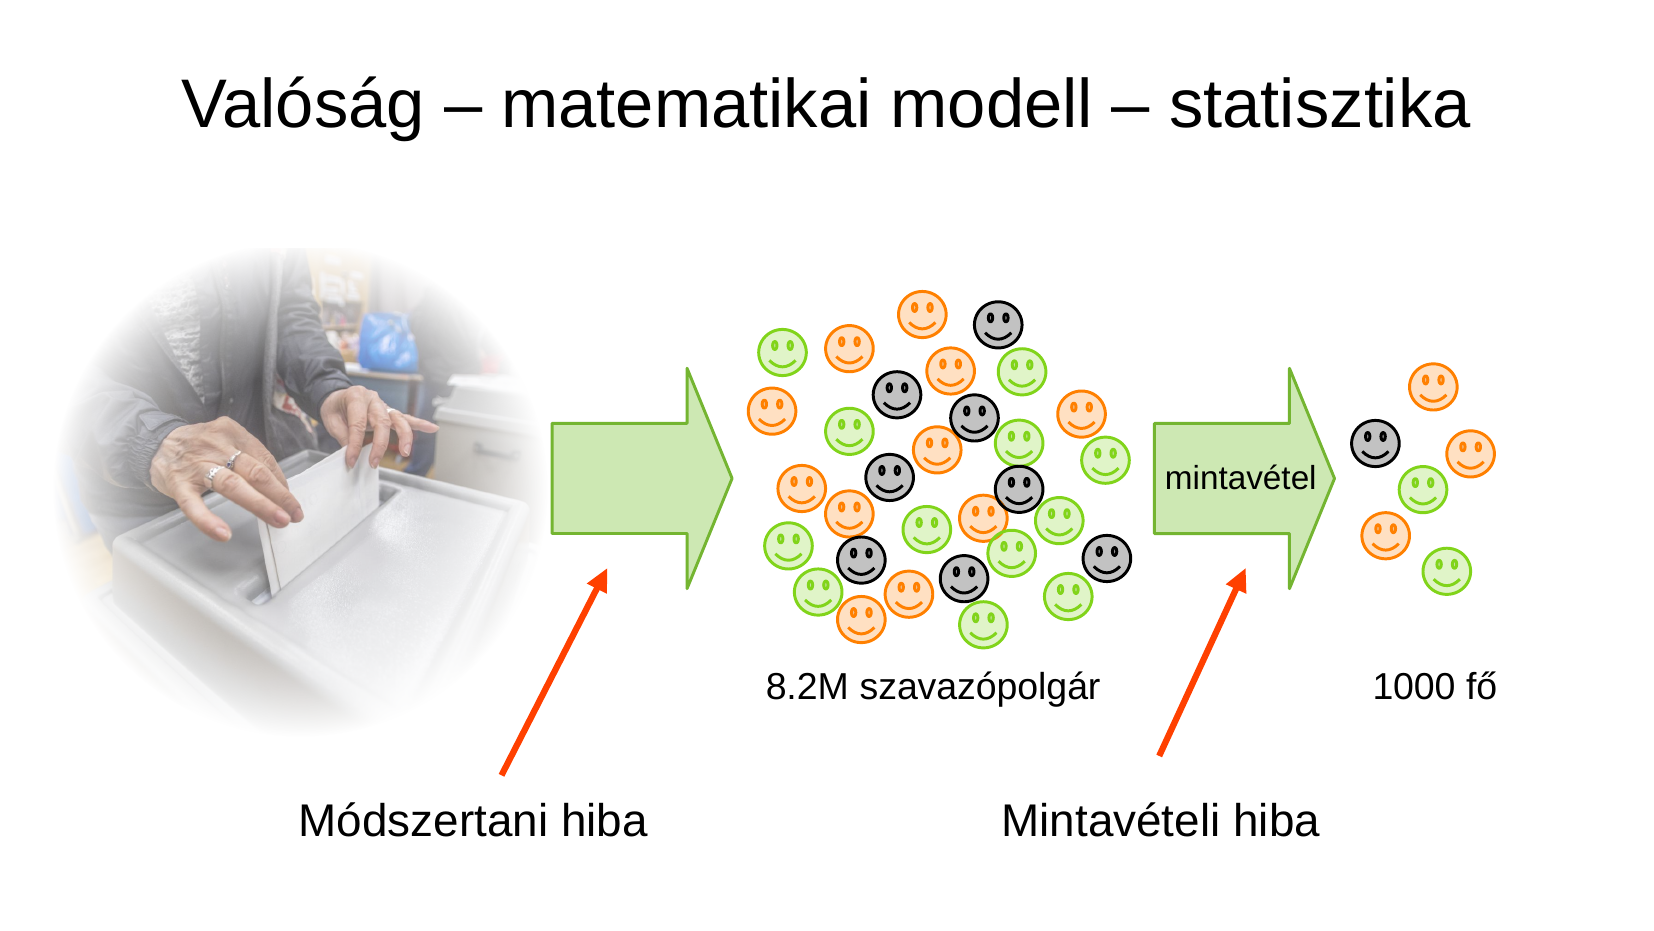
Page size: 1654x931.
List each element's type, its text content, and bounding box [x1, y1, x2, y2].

text_box [764, 522, 813, 569]
text_box [959, 420, 1043, 577]
text_box 8.2M szavazópolgár 1000 fő [1175, 658, 1579, 731]
text_box [1044, 573, 1093, 620]
text_box [794, 568, 843, 616]
text_box Mintavételi hiba [986, 787, 1468, 874]
text_box [1057, 391, 1106, 438]
text_box [998, 348, 1046, 395]
text_box [777, 465, 826, 512]
text_box [758, 329, 807, 376]
text_box [1361, 512, 1410, 559]
text_box [1399, 466, 1447, 513]
text_box [825, 325, 874, 372]
text_box [825, 490, 886, 584]
text_box [1422, 548, 1471, 595]
text_box [825, 408, 874, 455]
text_box [913, 394, 999, 473]
text_box [1083, 535, 1131, 582]
text_box [898, 291, 947, 338]
text_box [1154, 519, 1318, 589]
text_box [926, 347, 975, 395]
text_box [837, 596, 886, 643]
text_box Módszertani hiba [284, 787, 765, 874]
text_box [1351, 420, 1400, 467]
text_box [0, 230, 733, 748]
text_box [959, 601, 1008, 648]
text_box [1154, 368, 1324, 452]
text_box [748, 388, 796, 435]
text_box [903, 506, 951, 553]
text_box [885, 571, 933, 618]
text_box [873, 371, 921, 418]
text_box [1035, 497, 1084, 544]
text_box 8.2M szavazópolgár 1000 fő [751, 658, 1200, 731]
text_box [1446, 430, 1495, 477]
text_box [1409, 363, 1458, 411]
text_box mintavétel [1150, 452, 1368, 519]
text_box [940, 555, 988, 602]
text_box [865, 454, 914, 501]
title Valóság – matematikai modell – statisztika [88, 29, 1565, 178]
text_box [974, 301, 1023, 348]
text_box [1081, 437, 1130, 484]
